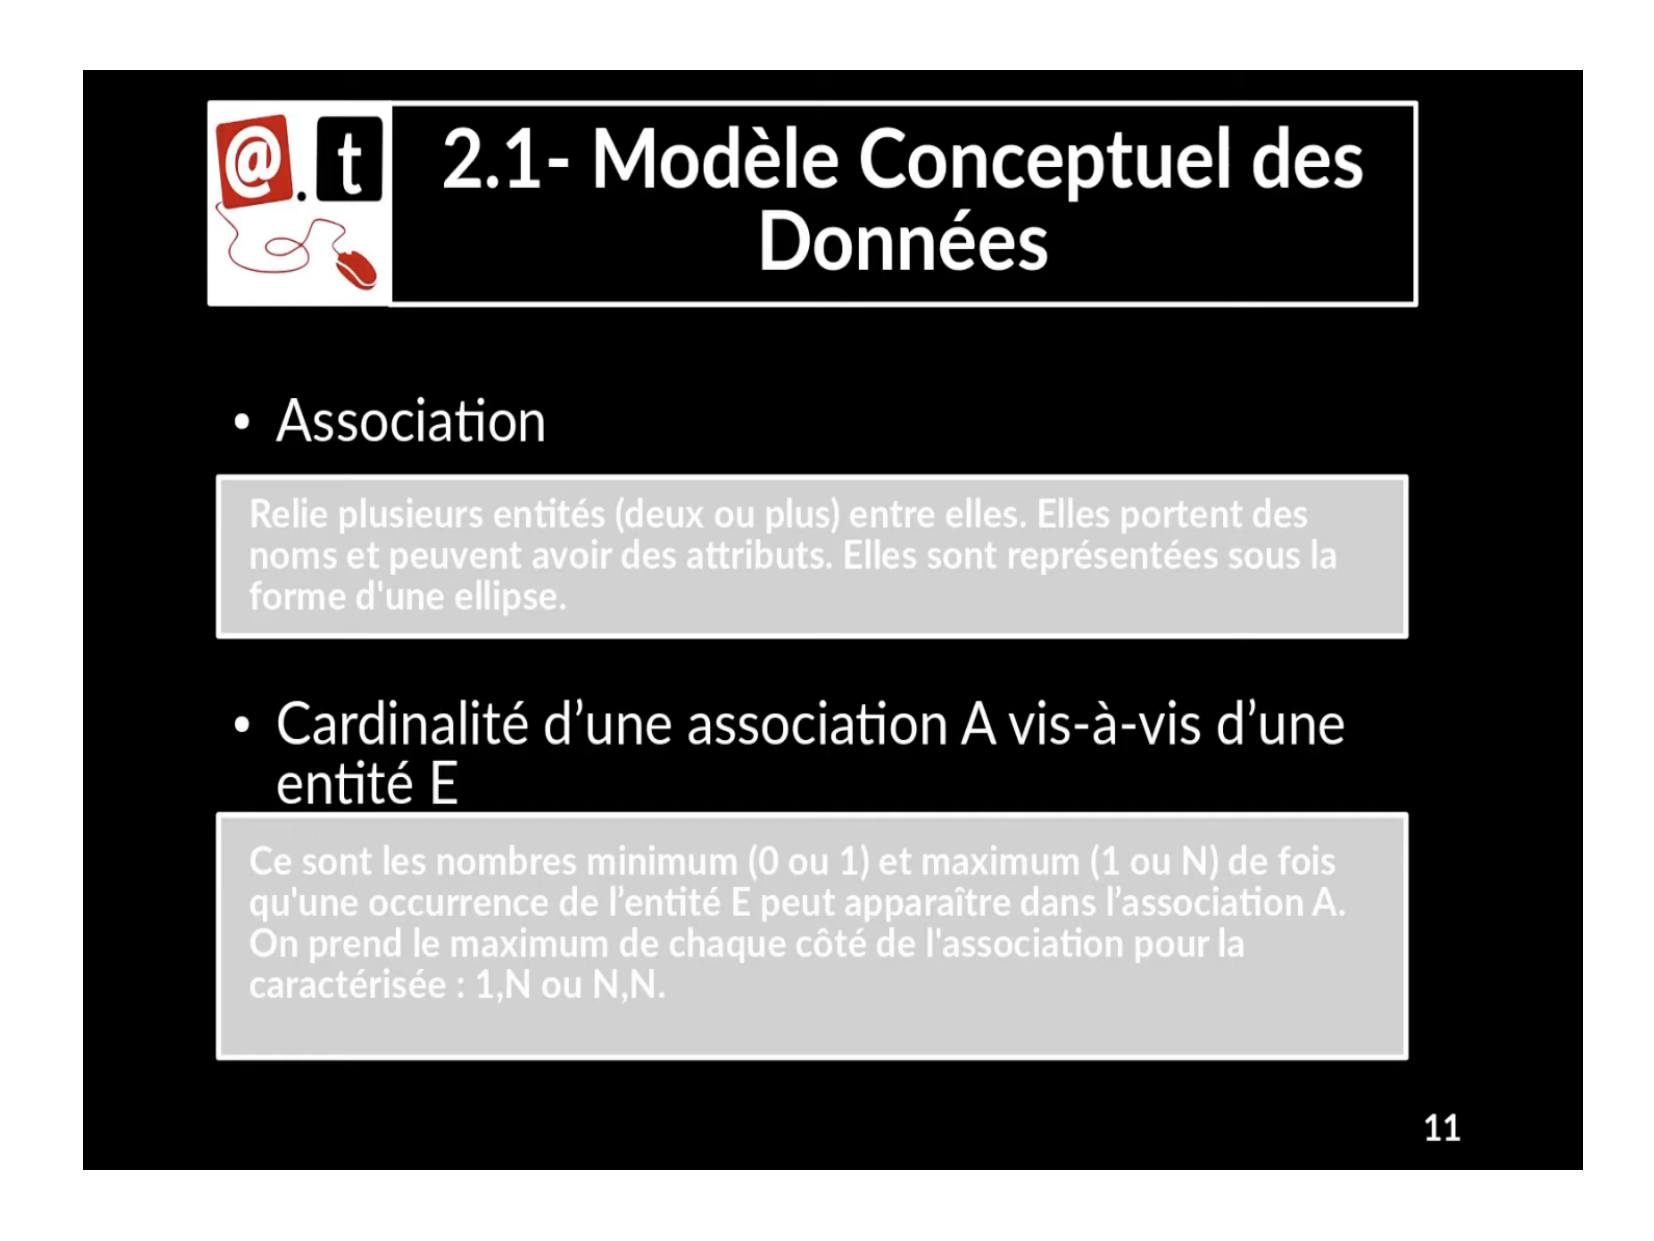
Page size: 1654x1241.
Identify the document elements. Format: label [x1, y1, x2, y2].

picture [83, 70, 1583, 1170]
